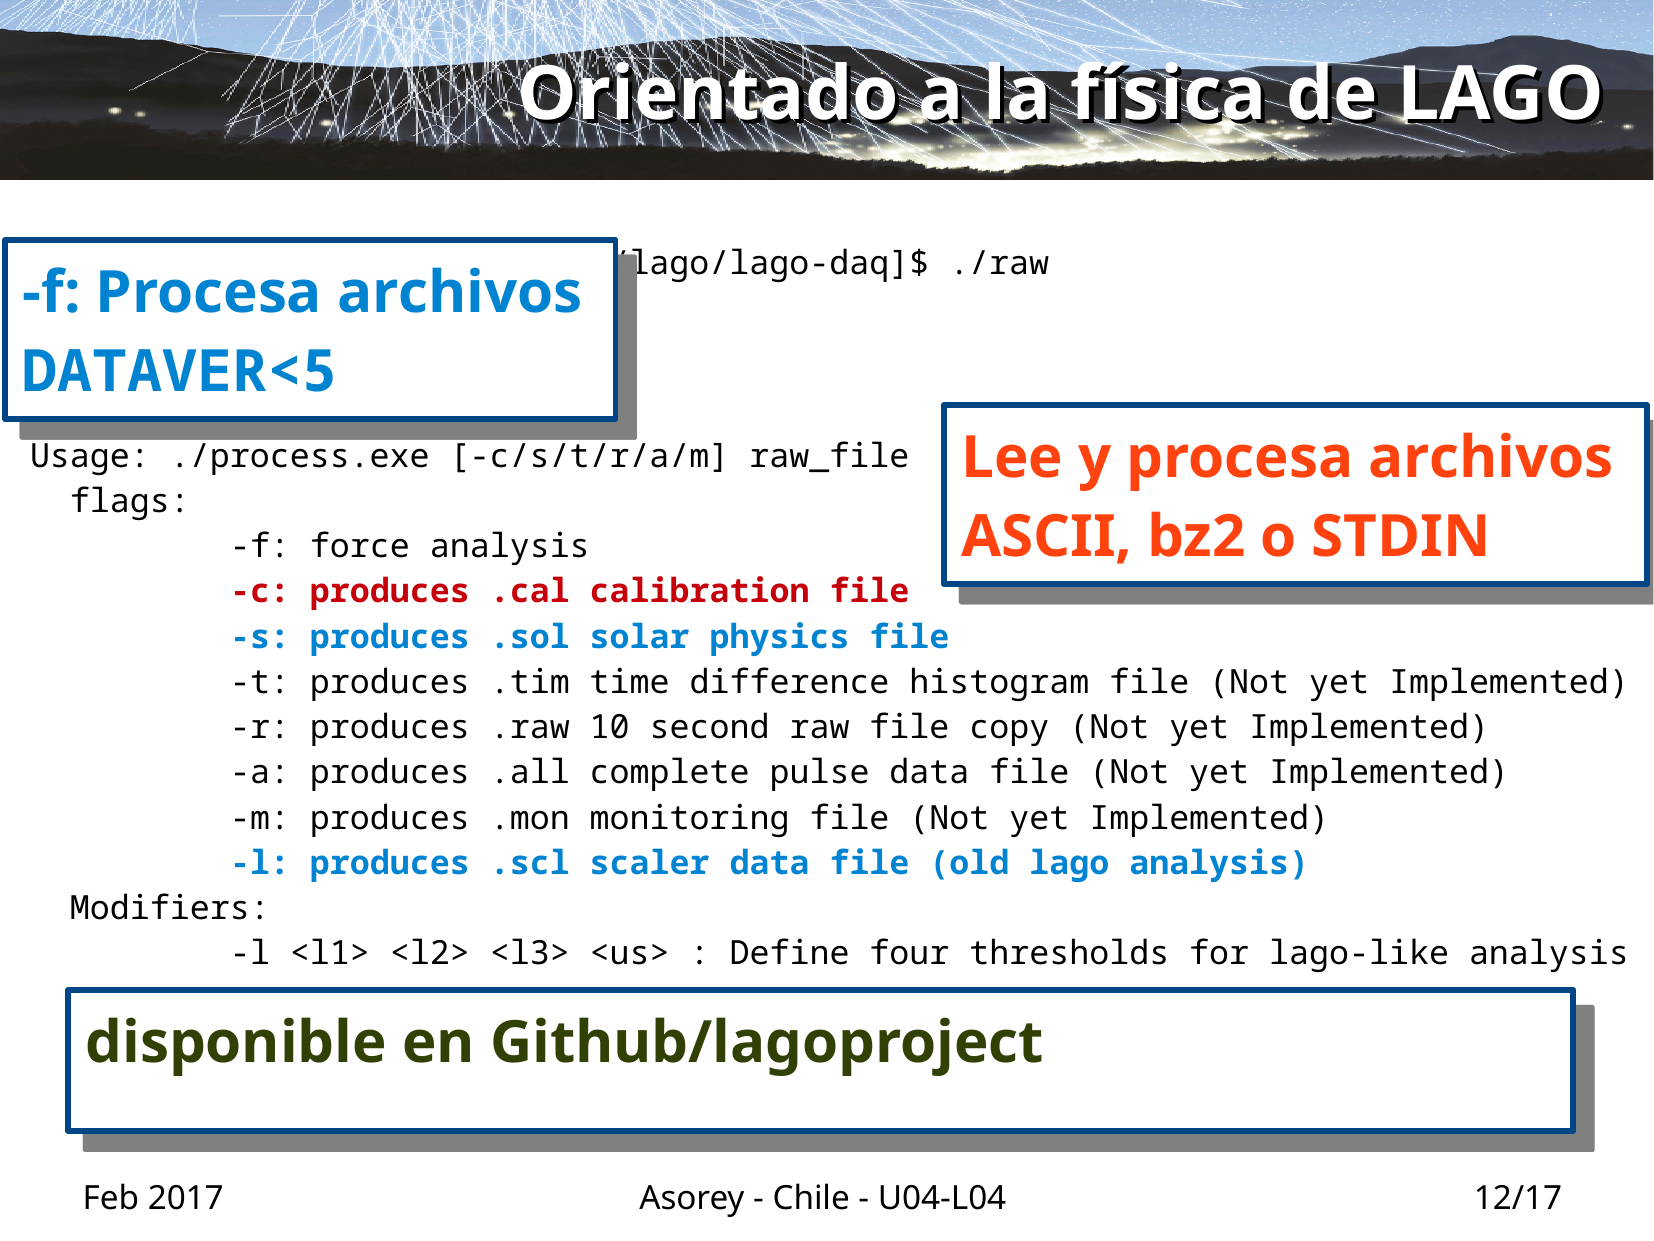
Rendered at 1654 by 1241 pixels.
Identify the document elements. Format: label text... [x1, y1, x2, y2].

picture [0, 0, 1654, 180]
text_box disponible en Github/lagoproject [67, 990, 1574, 1131]
text_box -f: Procesa archivos DATAVER<5 [5, 240, 613, 389]
subtitle asoreyh@averno:[/work/asoreyh/lago/lago-daq]$ ./raw Missing filename Usage: ./process.exe [-c/s/t/r/a/m] raw_file flags: -f: force analysis -c: produces .cal calibration file -s: produces .sol solar physics file -t: produces .tim time difference histogram file (Not yet Implemented) -r: produces .raw 10 second raw file copy (Not yet Implemented) -a: produces .all complete pulse data file (Not yet Implemented) -m: produces .mon monitoring file (Not yet Implemented) -l: produces .scl scaler data file (old lago analysis) Modifiers: -l <l1> <l2> <l3> <us> : Define four thresholds for lago-like analysis [30, 254, 1636, 1140]
title Orientado a la física de LAGO [45, 15, 1606, 166]
text_box Lee y procesa archivos ASCII, bz2 o STDIN [943, 405, 1647, 566]
